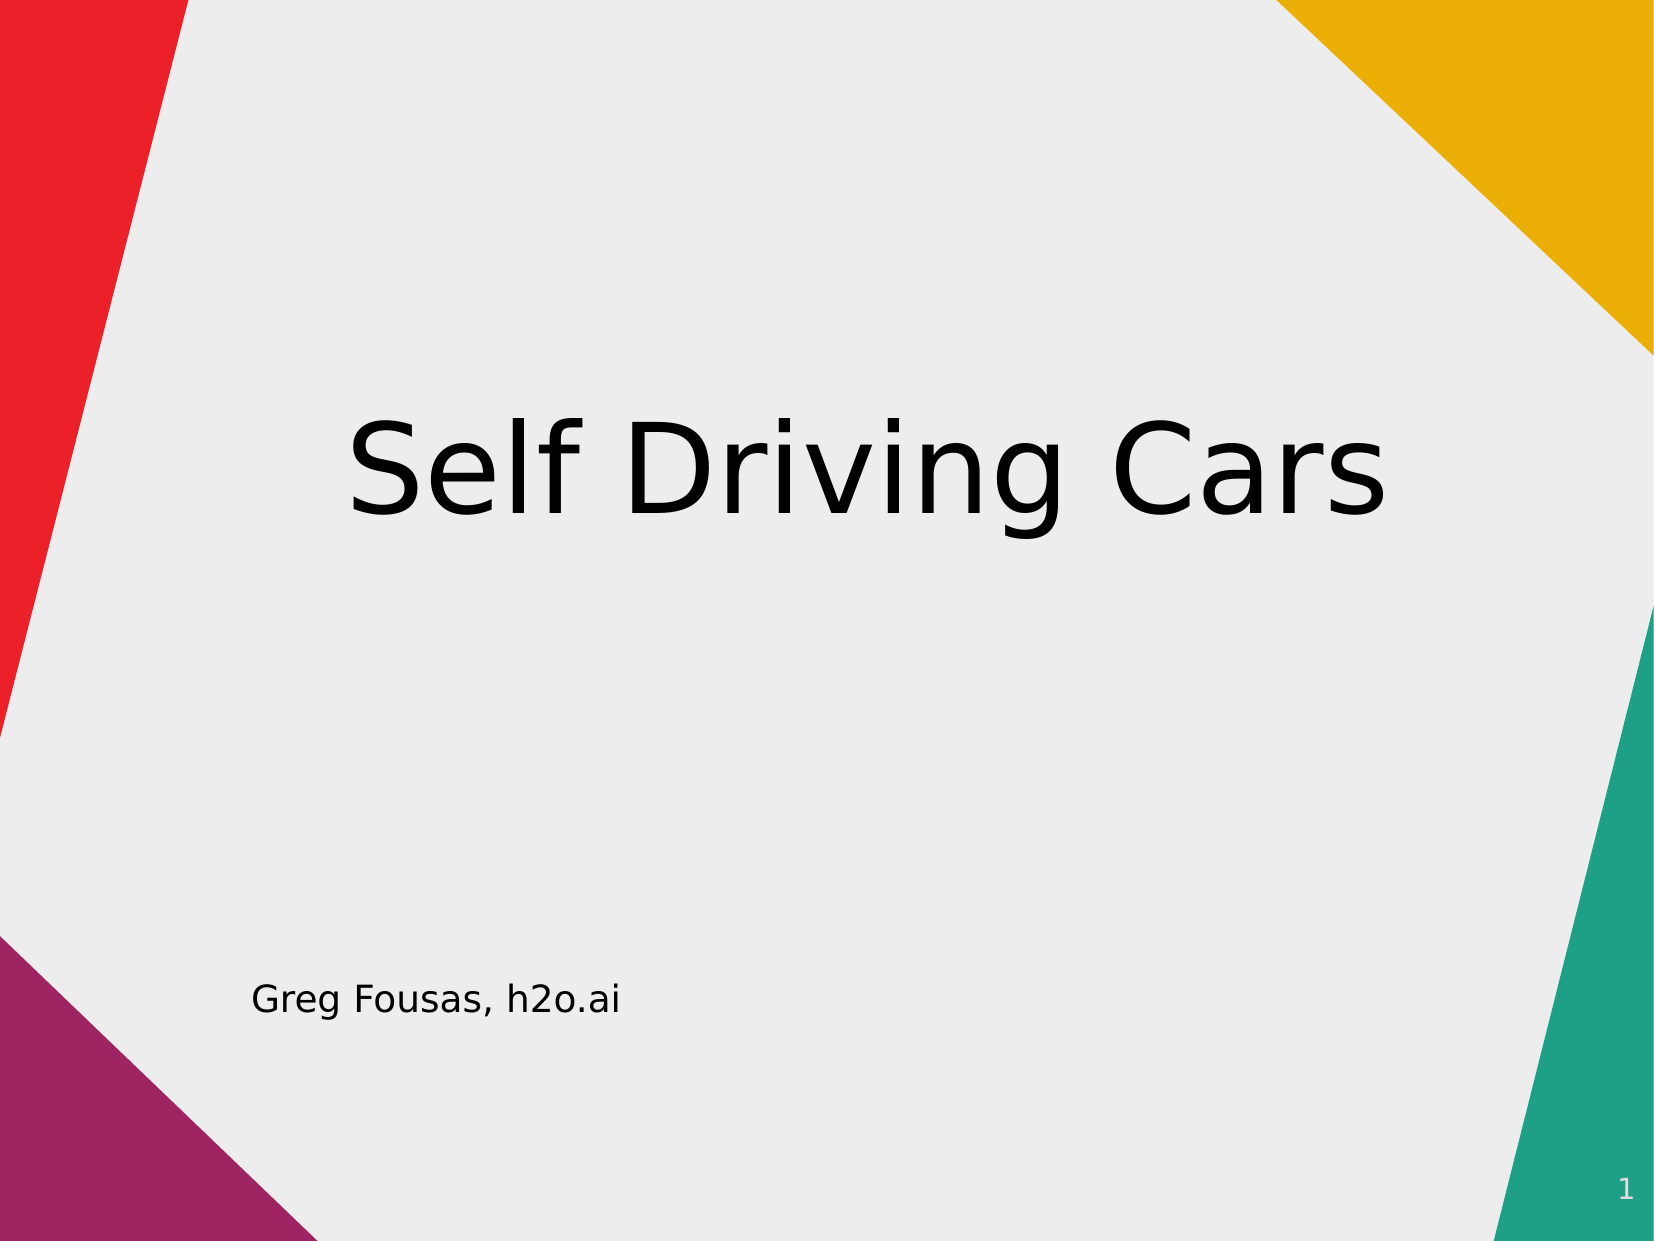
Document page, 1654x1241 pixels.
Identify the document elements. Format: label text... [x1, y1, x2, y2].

text_box Self Driving Cars Greg Fousas, h2o.ai [236, 389, 1501, 1029]
